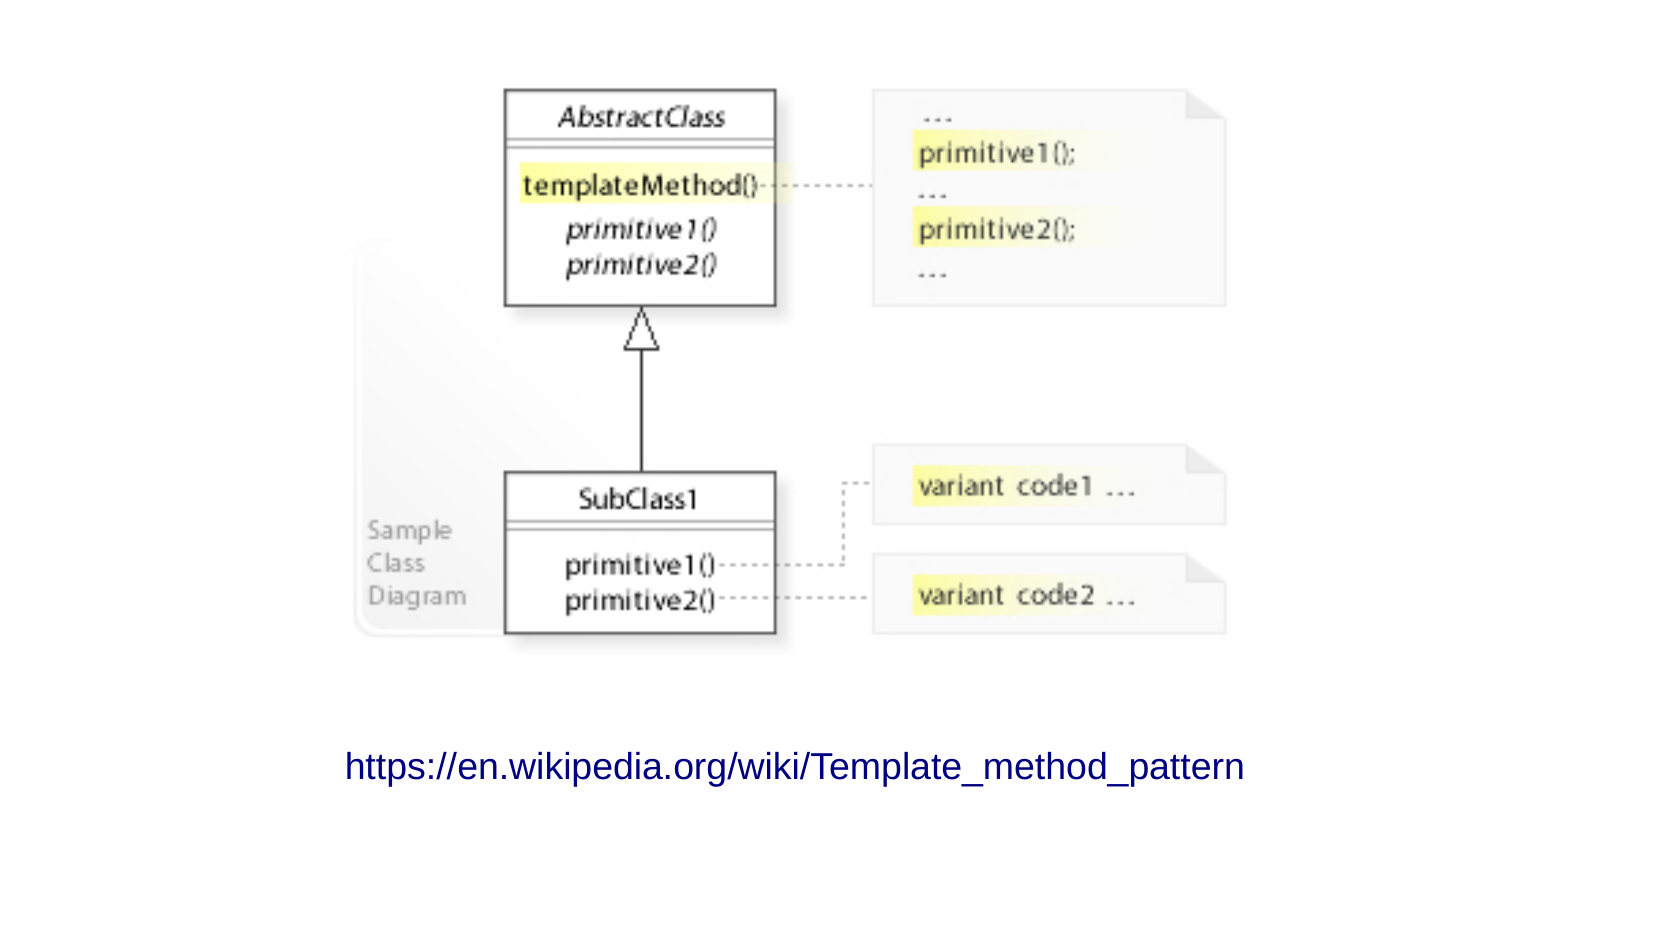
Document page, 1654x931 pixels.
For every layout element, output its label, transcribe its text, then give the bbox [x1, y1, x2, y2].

text_box https://en.wikipedia.org/wiki/Template_method_pattern [330, 738, 1261, 796]
picture [300, 35, 1654, 691]
